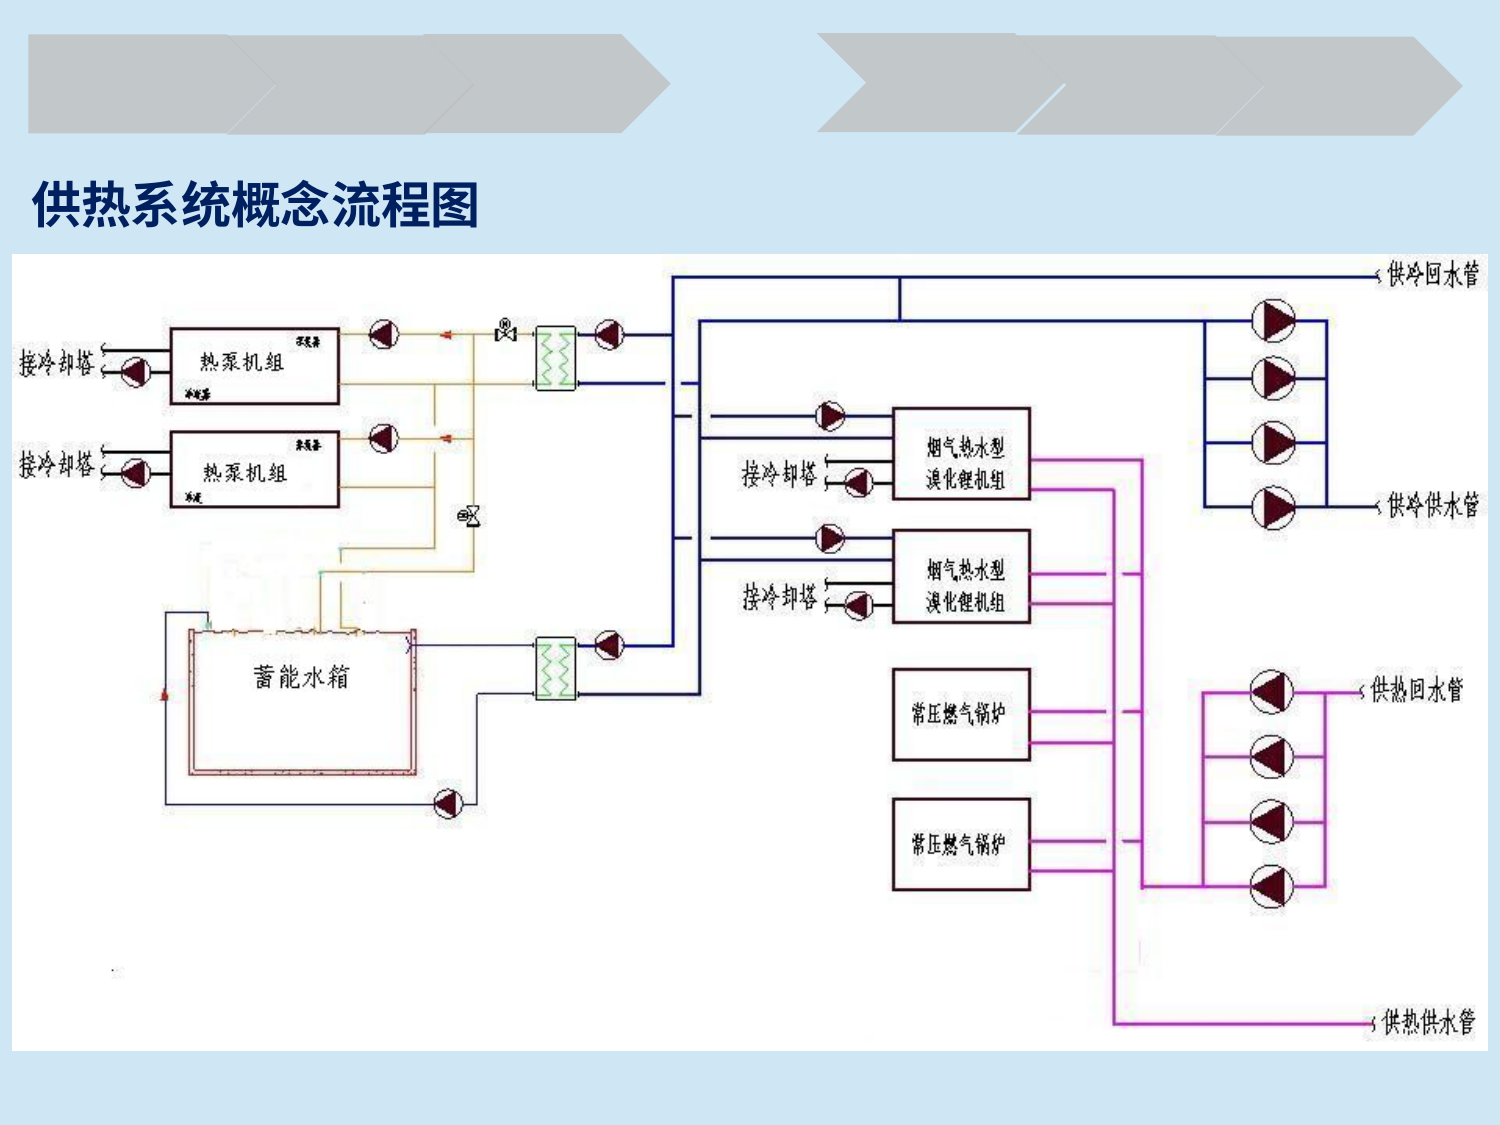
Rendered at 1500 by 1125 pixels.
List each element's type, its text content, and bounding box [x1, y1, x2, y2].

text_box 供热系统概念流程图 [16, 165, 496, 241]
picture [12, 254, 1488, 1052]
text_box [28, 34, 671, 135]
text_box [816, 33, 1463, 136]
